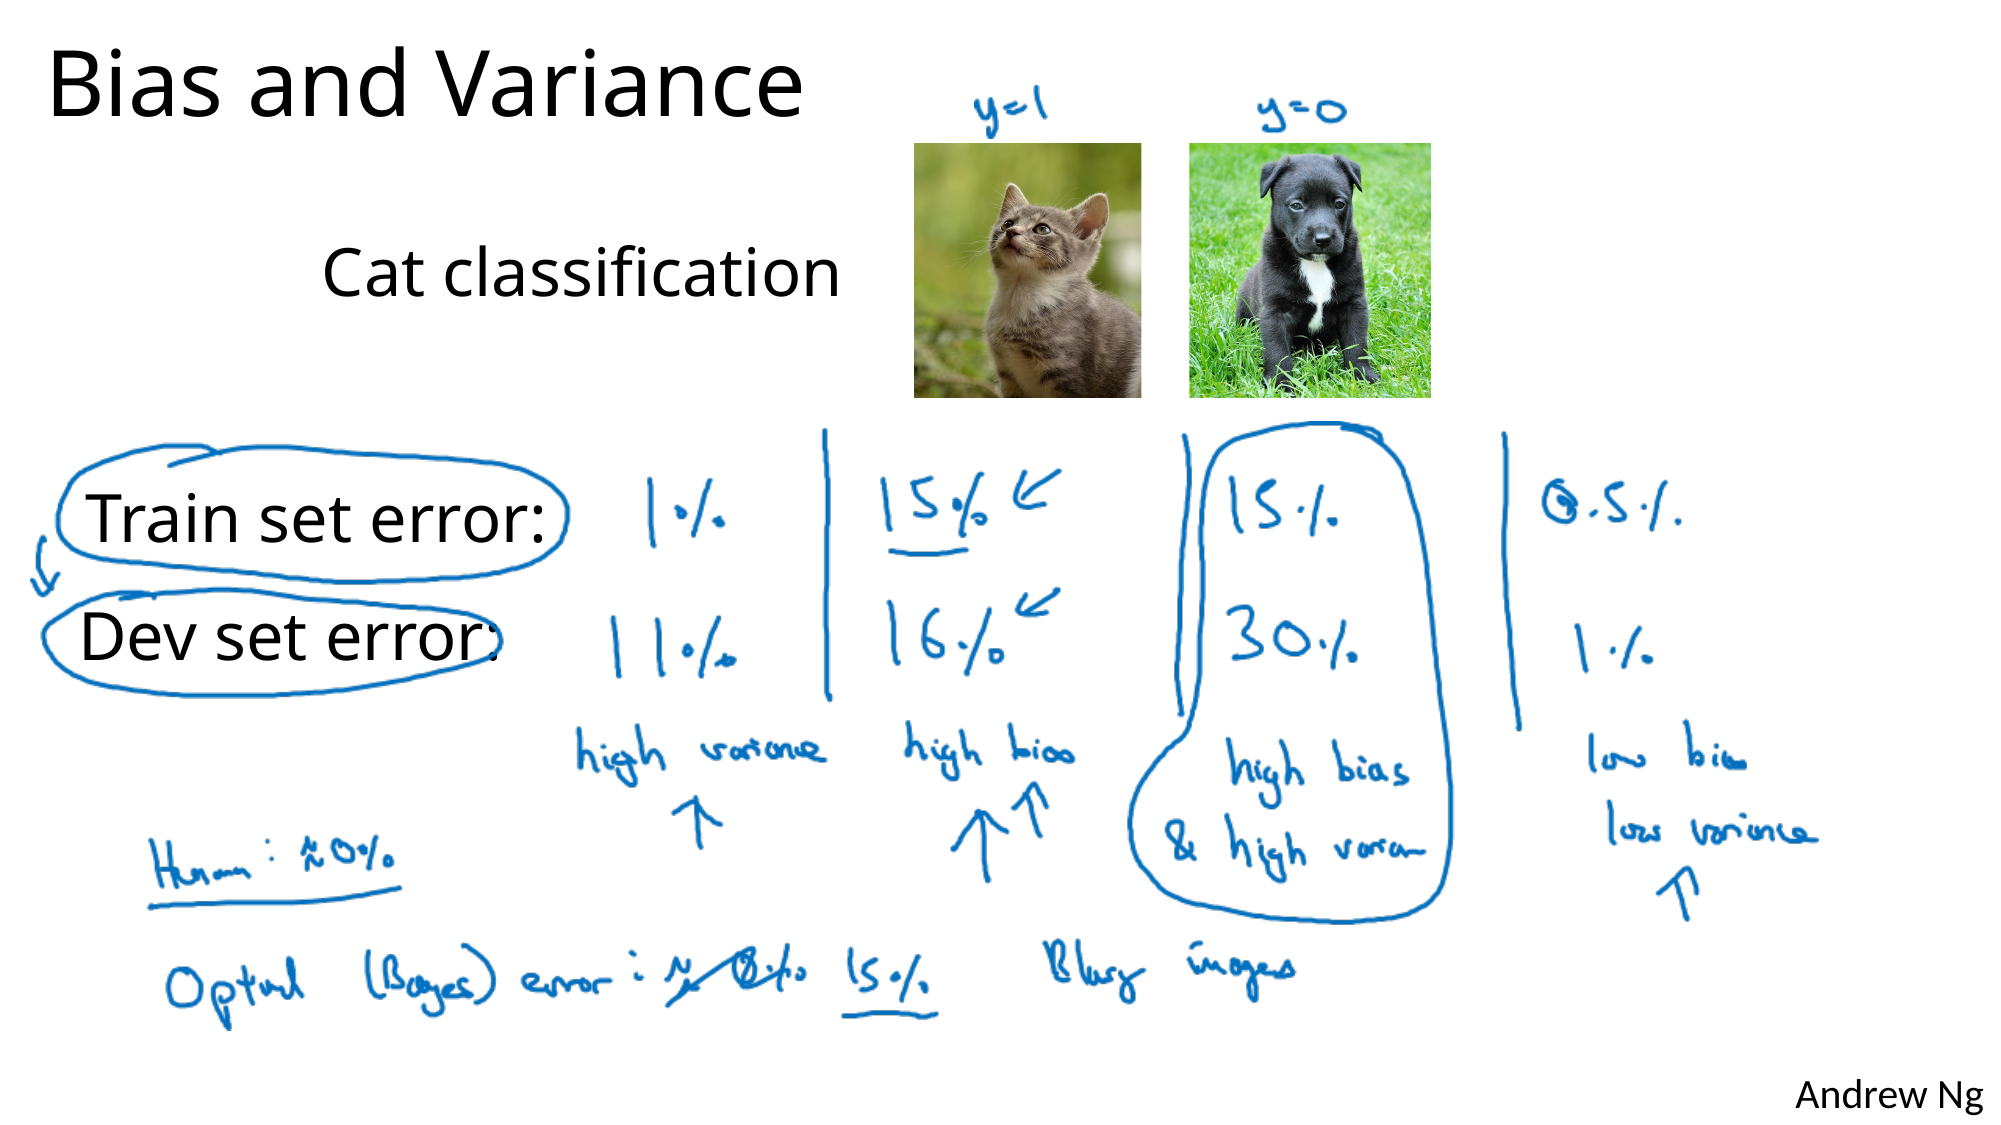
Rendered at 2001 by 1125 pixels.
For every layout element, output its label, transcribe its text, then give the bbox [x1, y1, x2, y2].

picture [30, 421, 1819, 1031]
picture [914, 143, 1142, 398]
picture [1189, 143, 1431, 398]
picture [974, 85, 1347, 140]
title Bias and Variance [30, 29, 1755, 248]
text_box Cat classification [307, 222, 859, 318]
